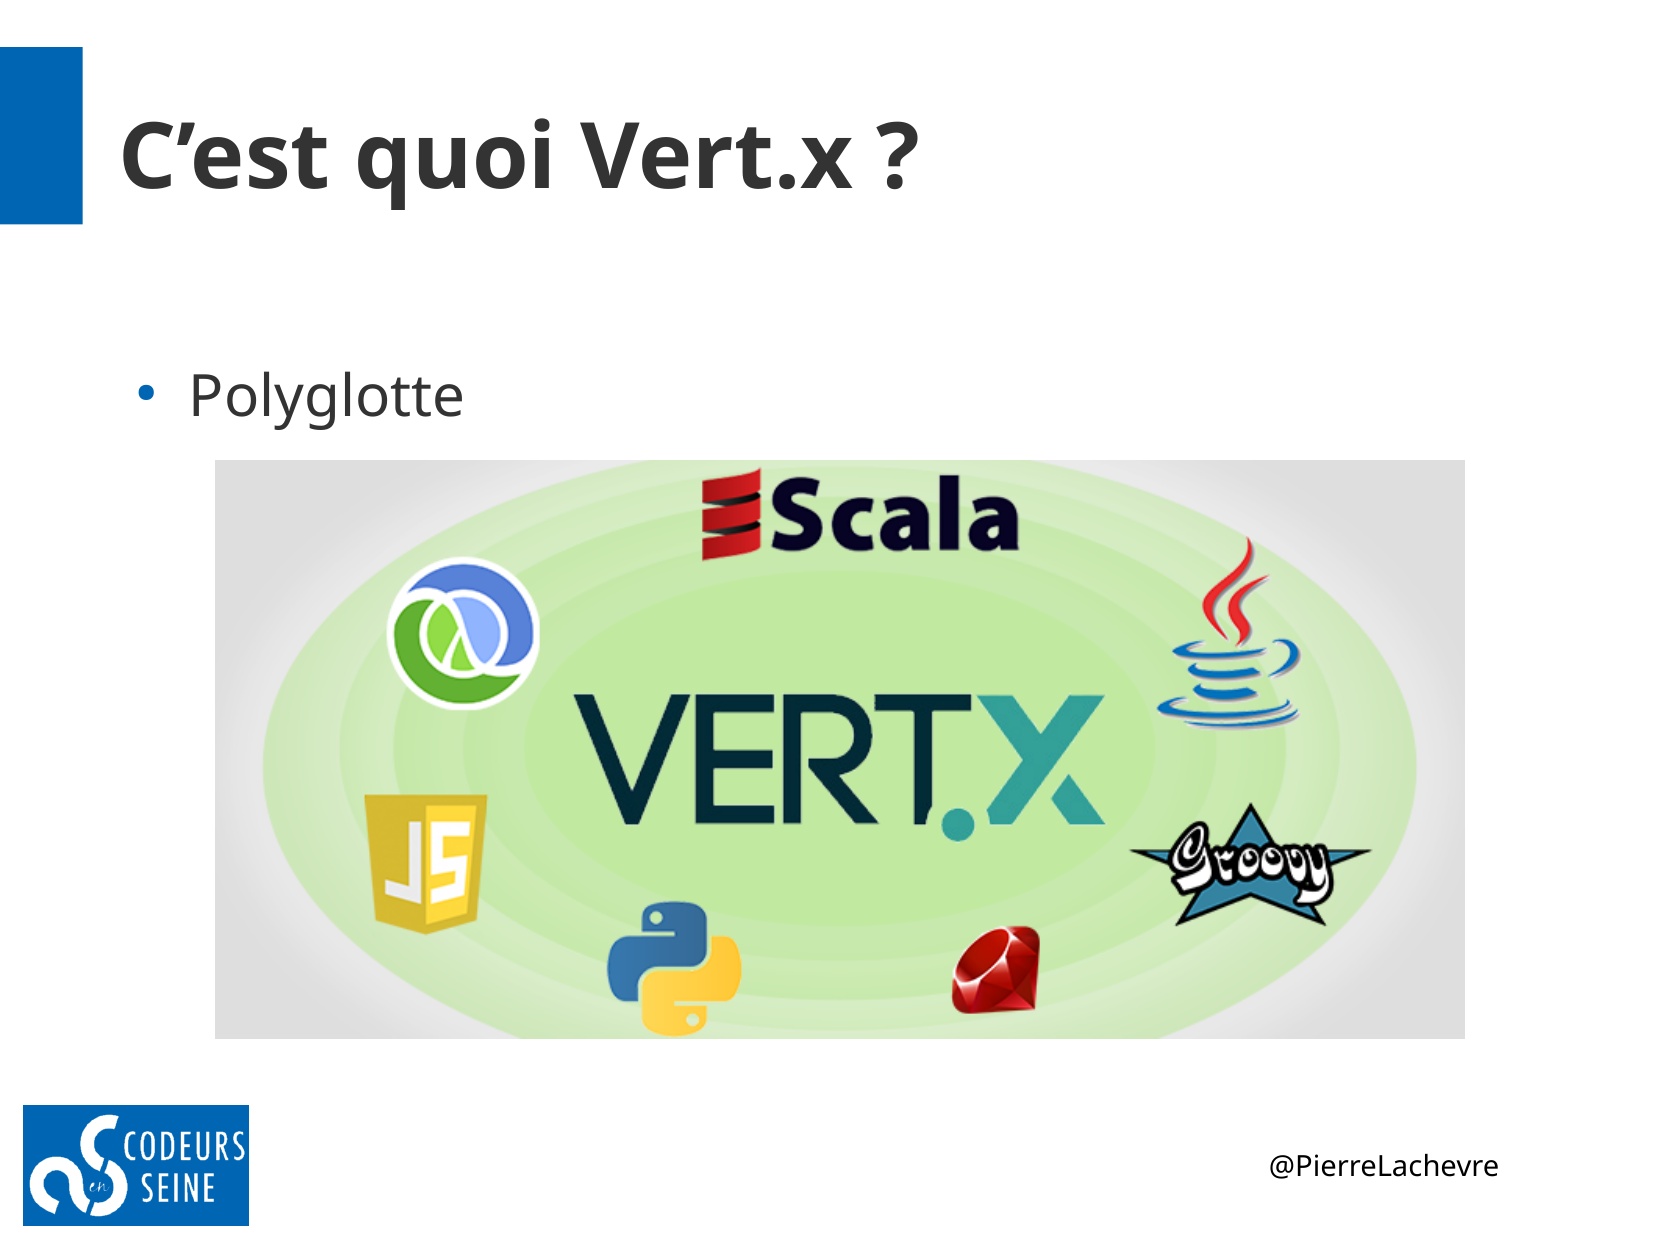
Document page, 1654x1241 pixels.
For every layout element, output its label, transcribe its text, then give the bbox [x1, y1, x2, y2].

picture [215, 460, 1465, 1039]
picture [23, 1105, 249, 1226]
list Polyglotte [118, 354, 1536, 1074]
title C’est quoi Vert.x ? [118, 49, 1571, 257]
